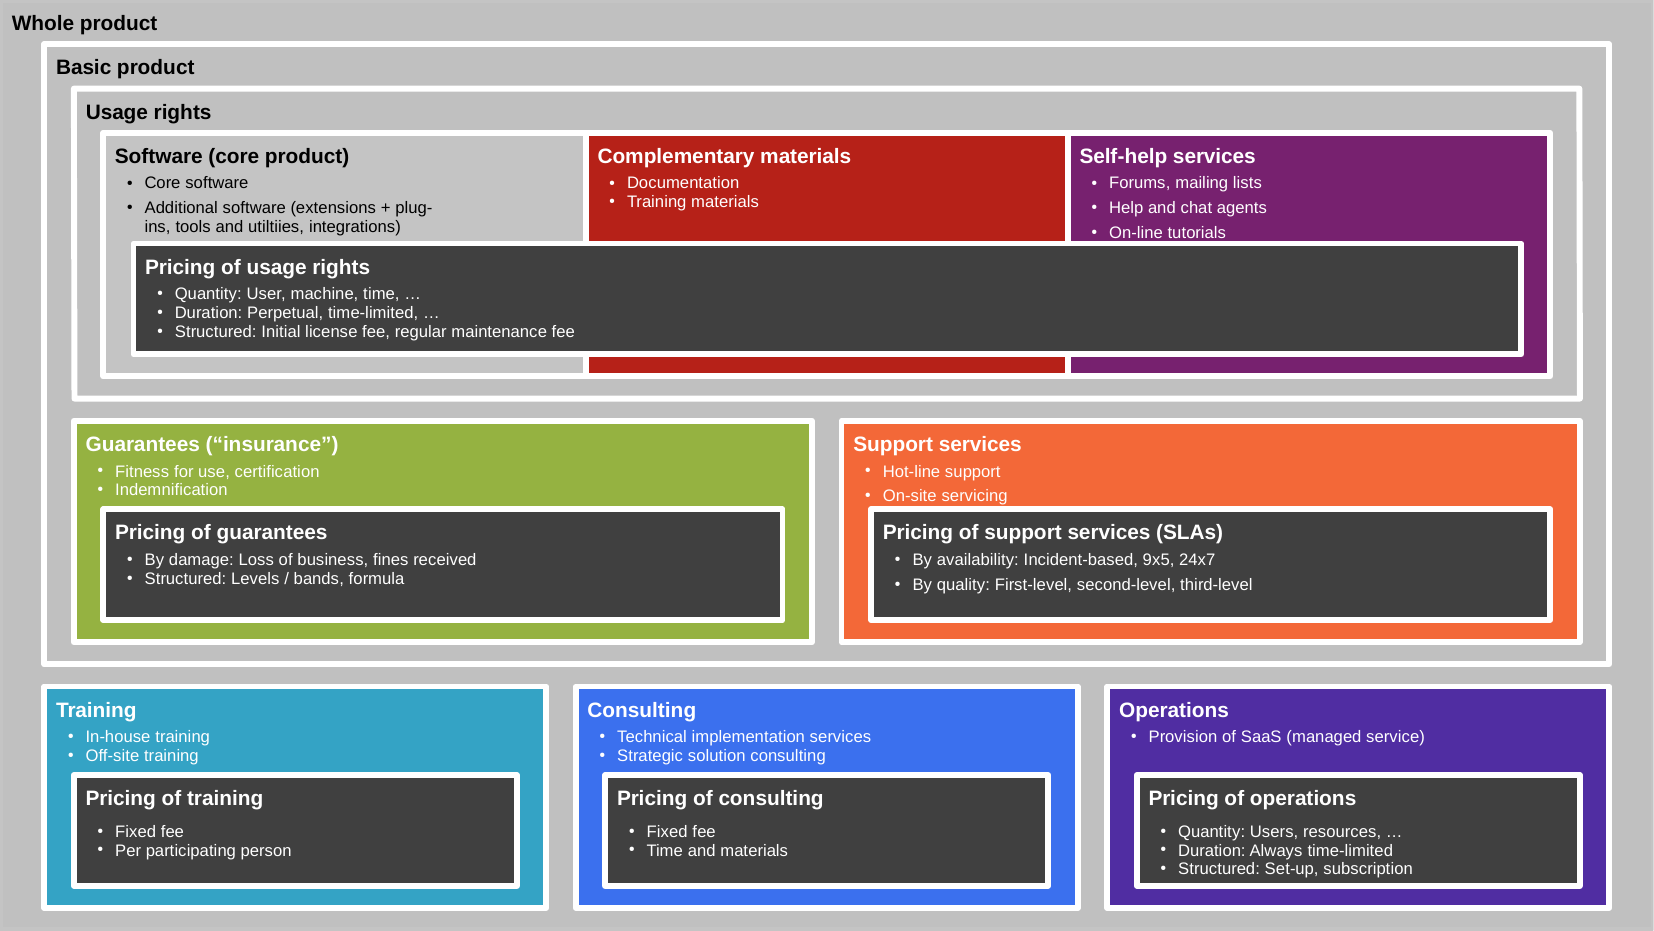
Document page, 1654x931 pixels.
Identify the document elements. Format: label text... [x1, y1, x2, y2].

text_box Pricing of training Fixed fee Per participating person [73, 775, 517, 886]
text_box Complementary materials Documentation Training materials [585, 355, 1067, 377]
text_box Usage rights [73, 88, 1580, 399]
text_box Consulting Technical implementation services Strategic solution consulting [575, 686, 1078, 908]
text_box Software (core product) Core software Additional software (extensions + plug- ins, tools and utiltiies, integrations) [103, 132, 585, 377]
text_box Training In-house training Off-site training [44, 686, 547, 908]
text_box Self-help services Forums, mailing lists Help and chat agents On-line tutorials [1067, 132, 1551, 377]
text_box Guarantees (“insurance”) Fitness for use, certification Indemnification [73, 420, 813, 643]
text_box Pricing of operations Quantity: Users, resources, … Duration: Always time-limited Structured: Set-up, subscription [1136, 775, 1580, 886]
text_box Pricing of consulting Fixed fee Time and materials [605, 775, 1049, 886]
text_box Complementary materials Documentation Training materials [585, 132, 1067, 243]
text_box Support services Hot-line support On-site servicing [841, 420, 1580, 643]
text_box Operations Provision of SaaS (managed service) [1107, 686, 1610, 908]
text_box Whole product [0, 0, 1654, 931]
text_box Pricing of usage rights Quantity: User, machine, time, … Duration: Perpetual, time-limited, … Structured: Initial license fee, regular maintenance fee [133, 243, 1522, 355]
text_box Pricing of support services (SLAs) By availability: Incident-based, 9x5, 24x7 By quality: First-level, second-level, third-level [871, 509, 1551, 621]
text_box Pricing of guarantees By damage: Loss of business, fines received Structured: Levels / bands, formula [103, 509, 783, 621]
text_box Basic product [44, 44, 1610, 665]
